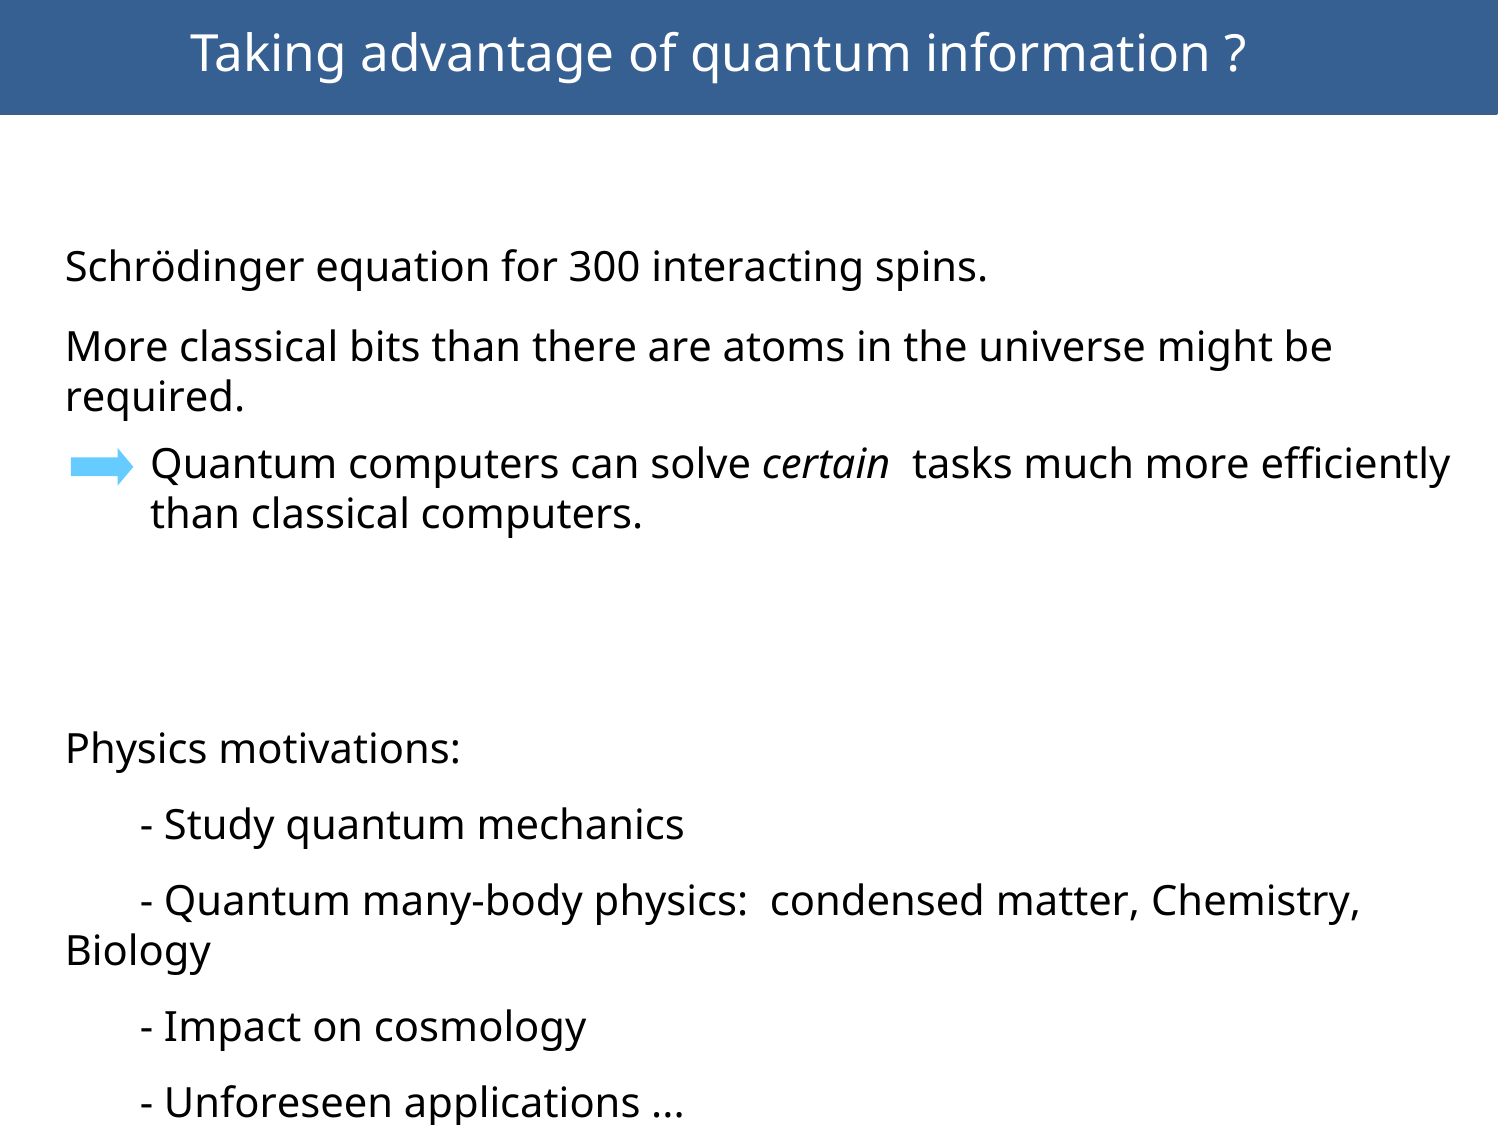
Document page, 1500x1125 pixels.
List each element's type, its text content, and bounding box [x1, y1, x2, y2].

text_box Schrödinger equation for 300 interacting spins. More classical bits than there are atoms in the universe might be required. [50, 231, 1500, 428]
text_box Physics motivations: - Study quantum mechanics - Quantum many-body physics: condensed matter, Chemistry, Biology - Impact on cosmology - Unforeseen applications ... [50, 713, 1473, 1125]
list Taking advantage of quantum information ? [156, 18, 1282, 104]
text_box [70, 448, 134, 486]
text_box Quantum computers can solve certain tasks much more efficiently than classical computers. [135, 429, 1496, 546]
